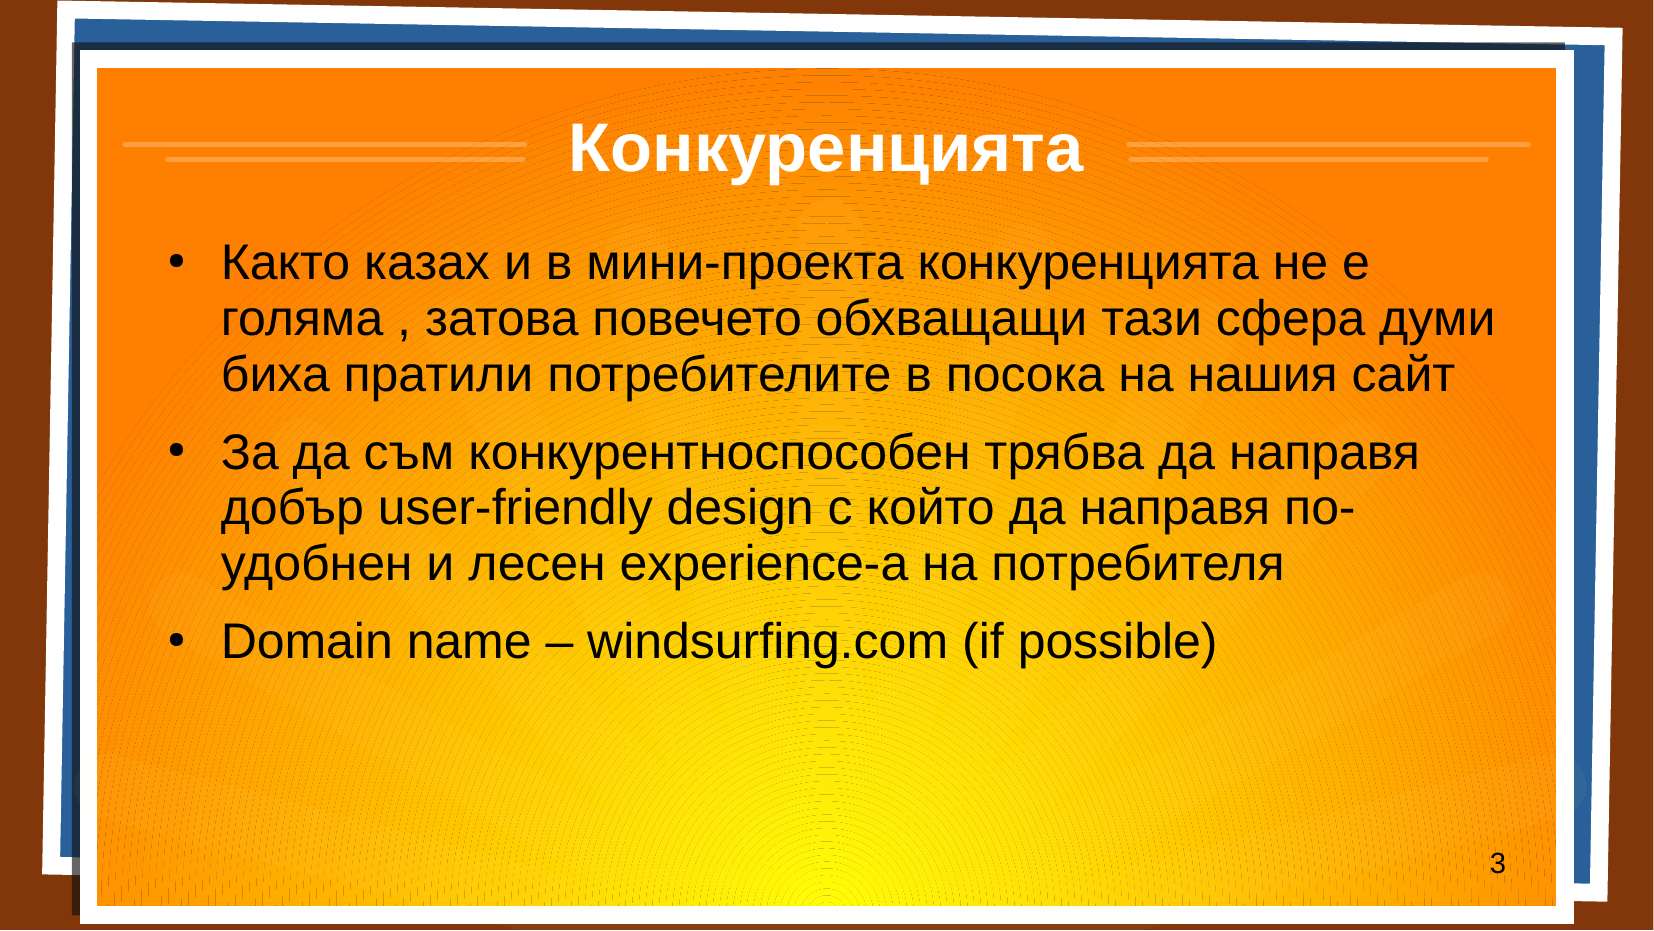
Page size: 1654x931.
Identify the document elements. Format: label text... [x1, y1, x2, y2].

list Както казах и в мини-проекта конкуренцията не е голяма , затова повечето обхващащи тази сфера думи биха пратили потребителите в посока на нашия сайт За да съм конкурентноспособен трябва да направя добър user-friendly design с който да направя по-удобнен и лесен experience-а на потребителя Domain name – windsurfing.com (if possible) [150, 234, 1509, 826]
title Конкуренцията [531, 73, 1123, 222]
